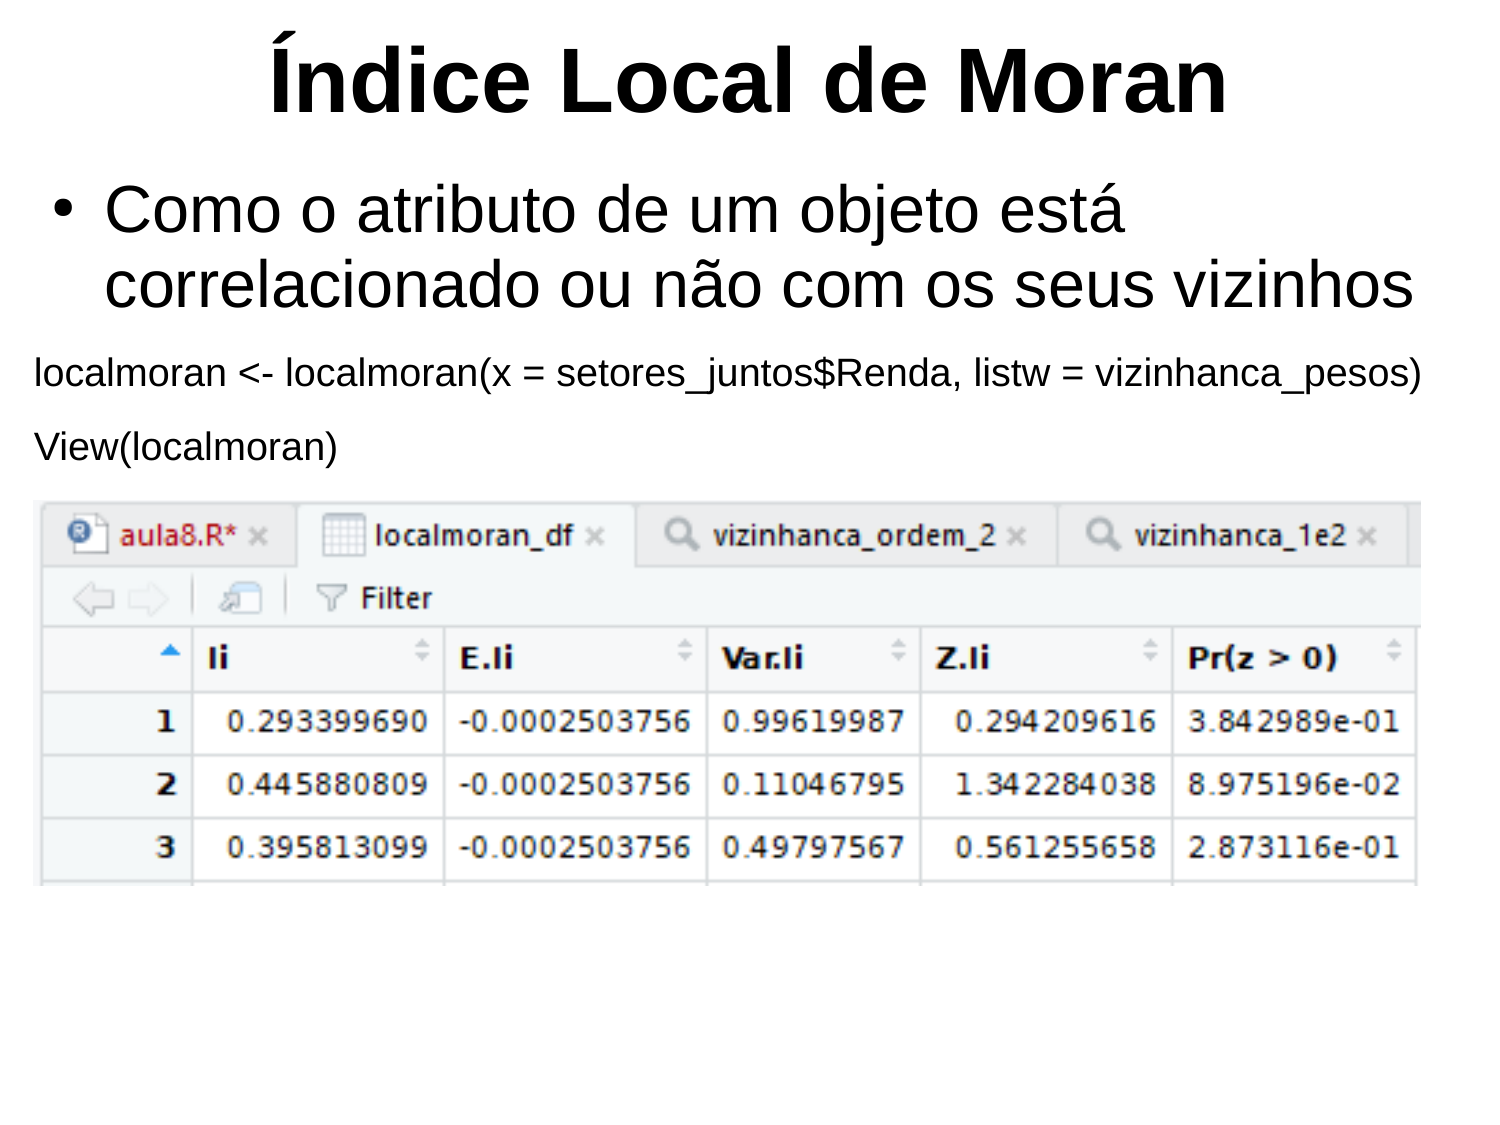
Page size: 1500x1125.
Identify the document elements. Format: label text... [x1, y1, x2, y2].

title Índice Local de Moran [103, 19, 1397, 142]
list Como o atributo de um objeto está correlacionado ou não com os seus vizinhos localmoran <- localmoran(x = setores_juntos$Renda, listw = vizinhanca_pesos) View(localmoran) [33, 172, 1462, 886]
picture [33, 500, 1421, 886]
